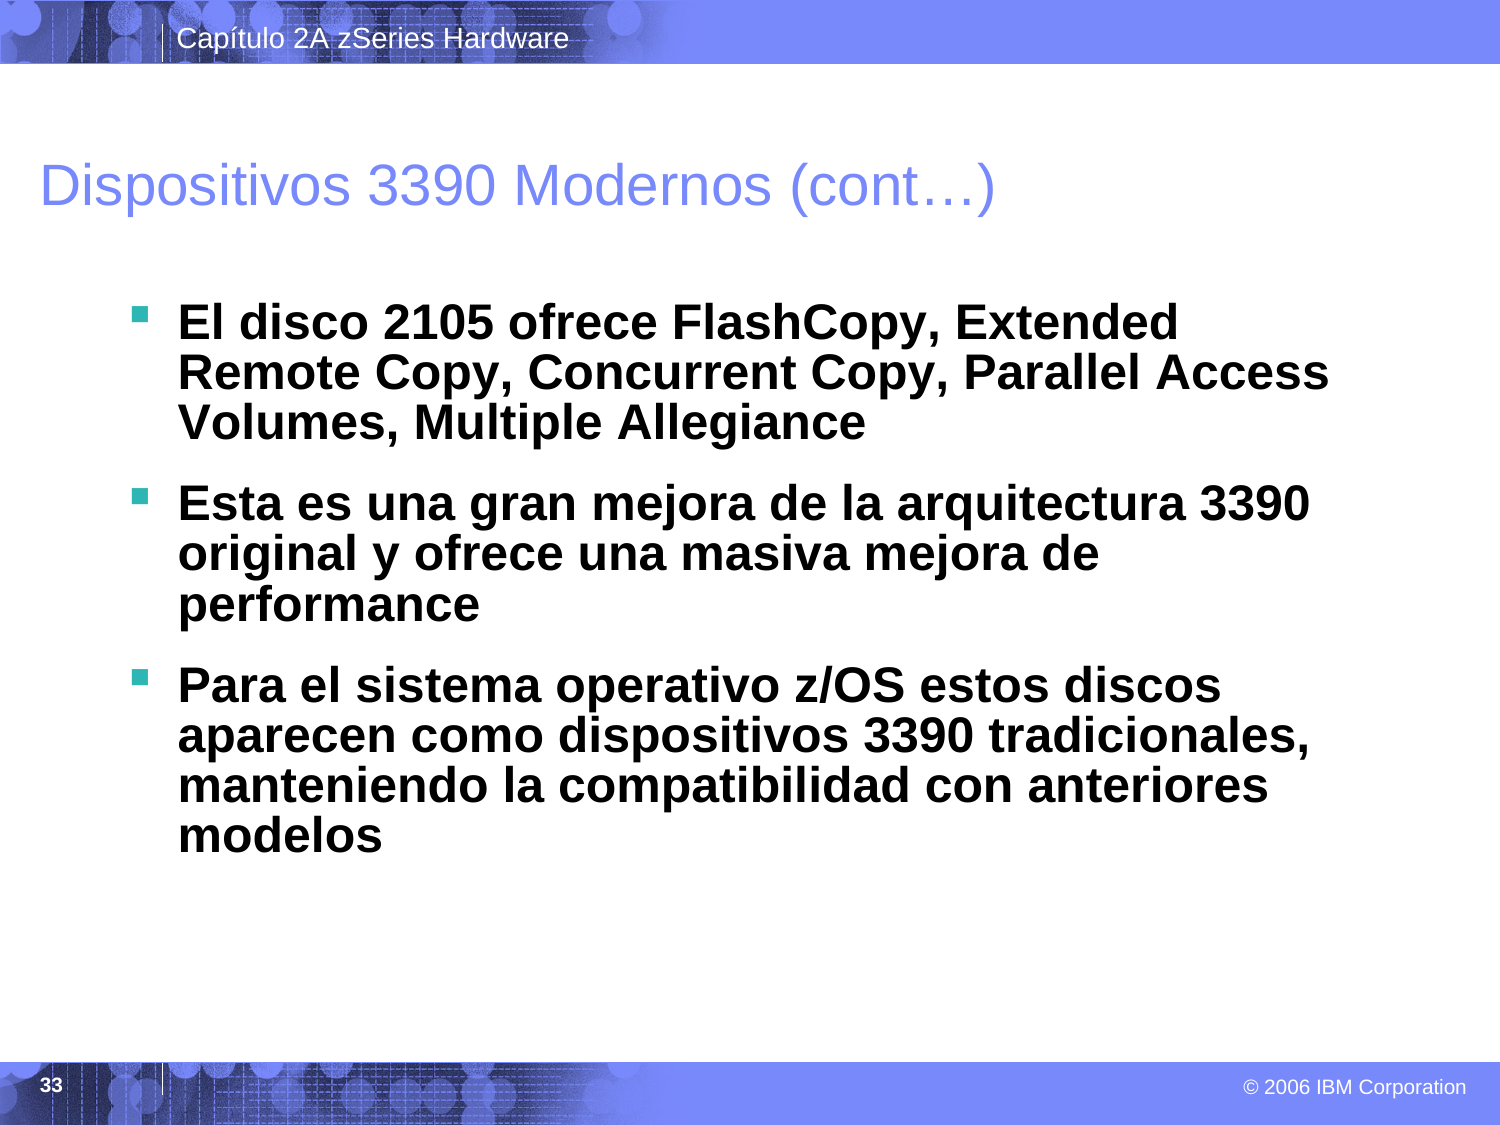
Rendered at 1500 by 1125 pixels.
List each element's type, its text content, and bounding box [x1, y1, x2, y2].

picture [1, 1, 1500, 63]
list El disco 2105 ofrece FlashCopy, Extended Remote Copy, Concurrent Copy, Parallel Access Volumes, Multiple Allegiance Esta es una gran mejora de la arquitectura 3390 original y ofrece una masiva mejora de performance Para el sistema operativo z/OS estos discos aparecen como dispositivos 3390 tradicionales, manteniendo la compatibilidad con anteriores modelos [112, 291, 1388, 932]
title Dispositivos 3390 Modernos (cont…) [25, 142, 1378, 225]
picture [0, 1063, 1500, 1125]
